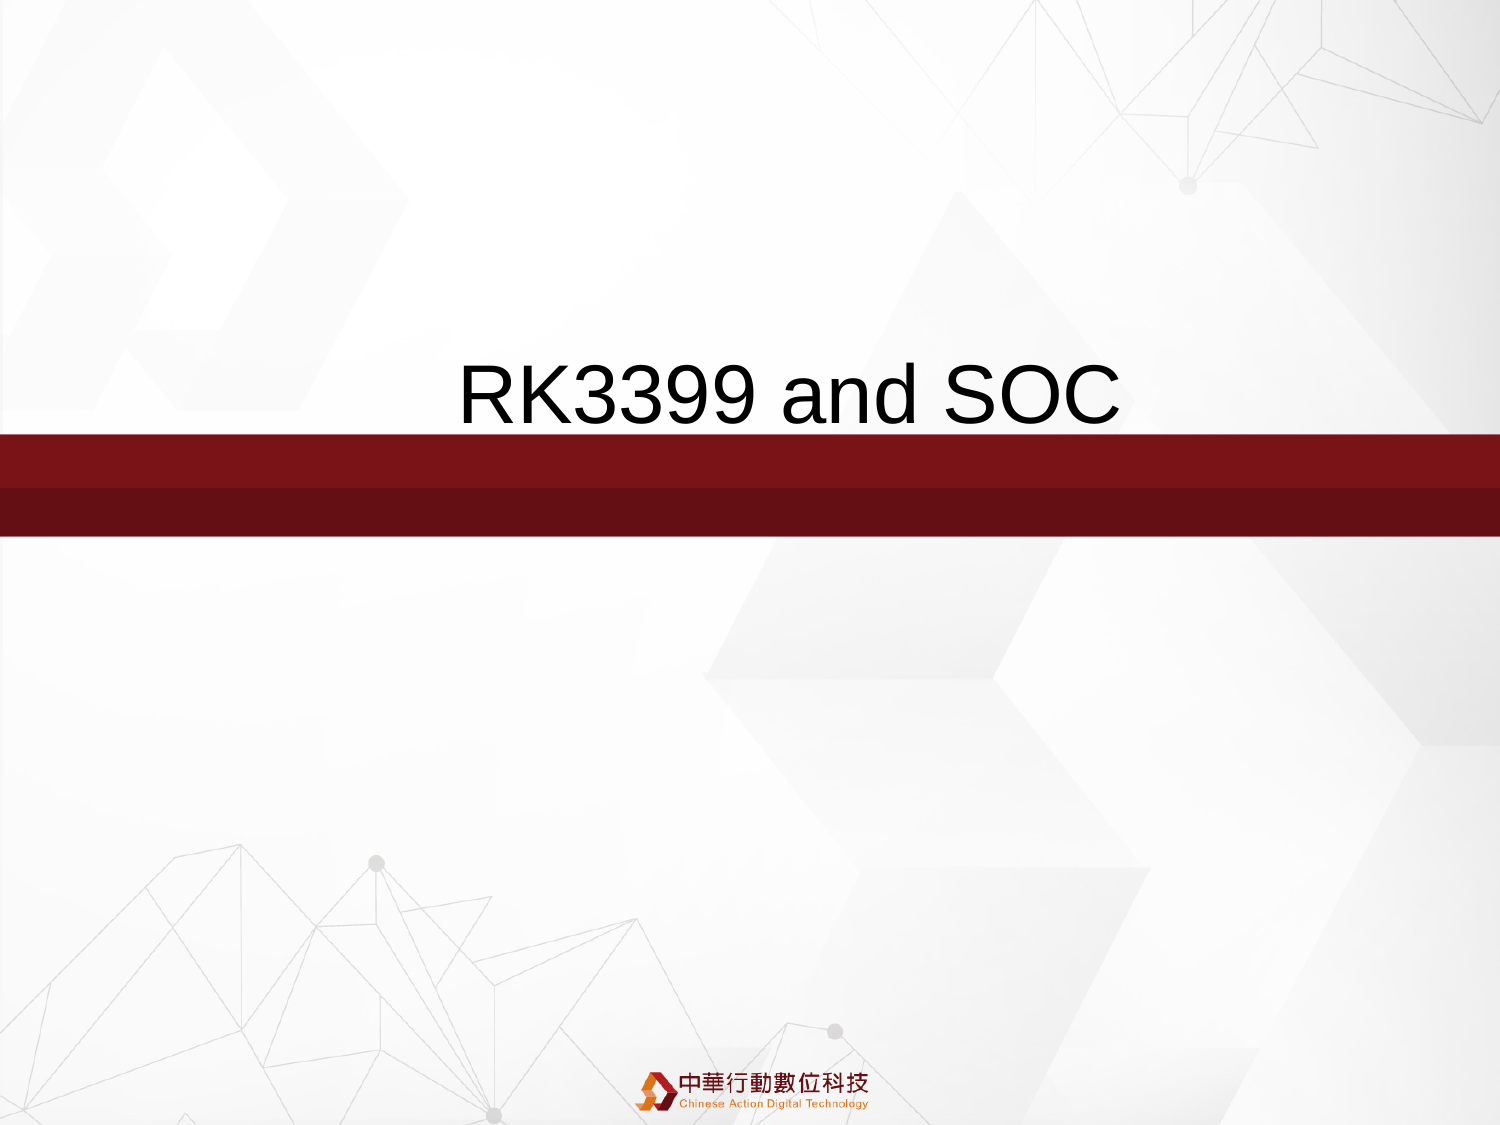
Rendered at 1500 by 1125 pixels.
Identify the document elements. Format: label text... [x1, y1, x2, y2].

picture [0, 0, 1500, 1125]
title RK3399 and SOC [149, 332, 1401, 621]
